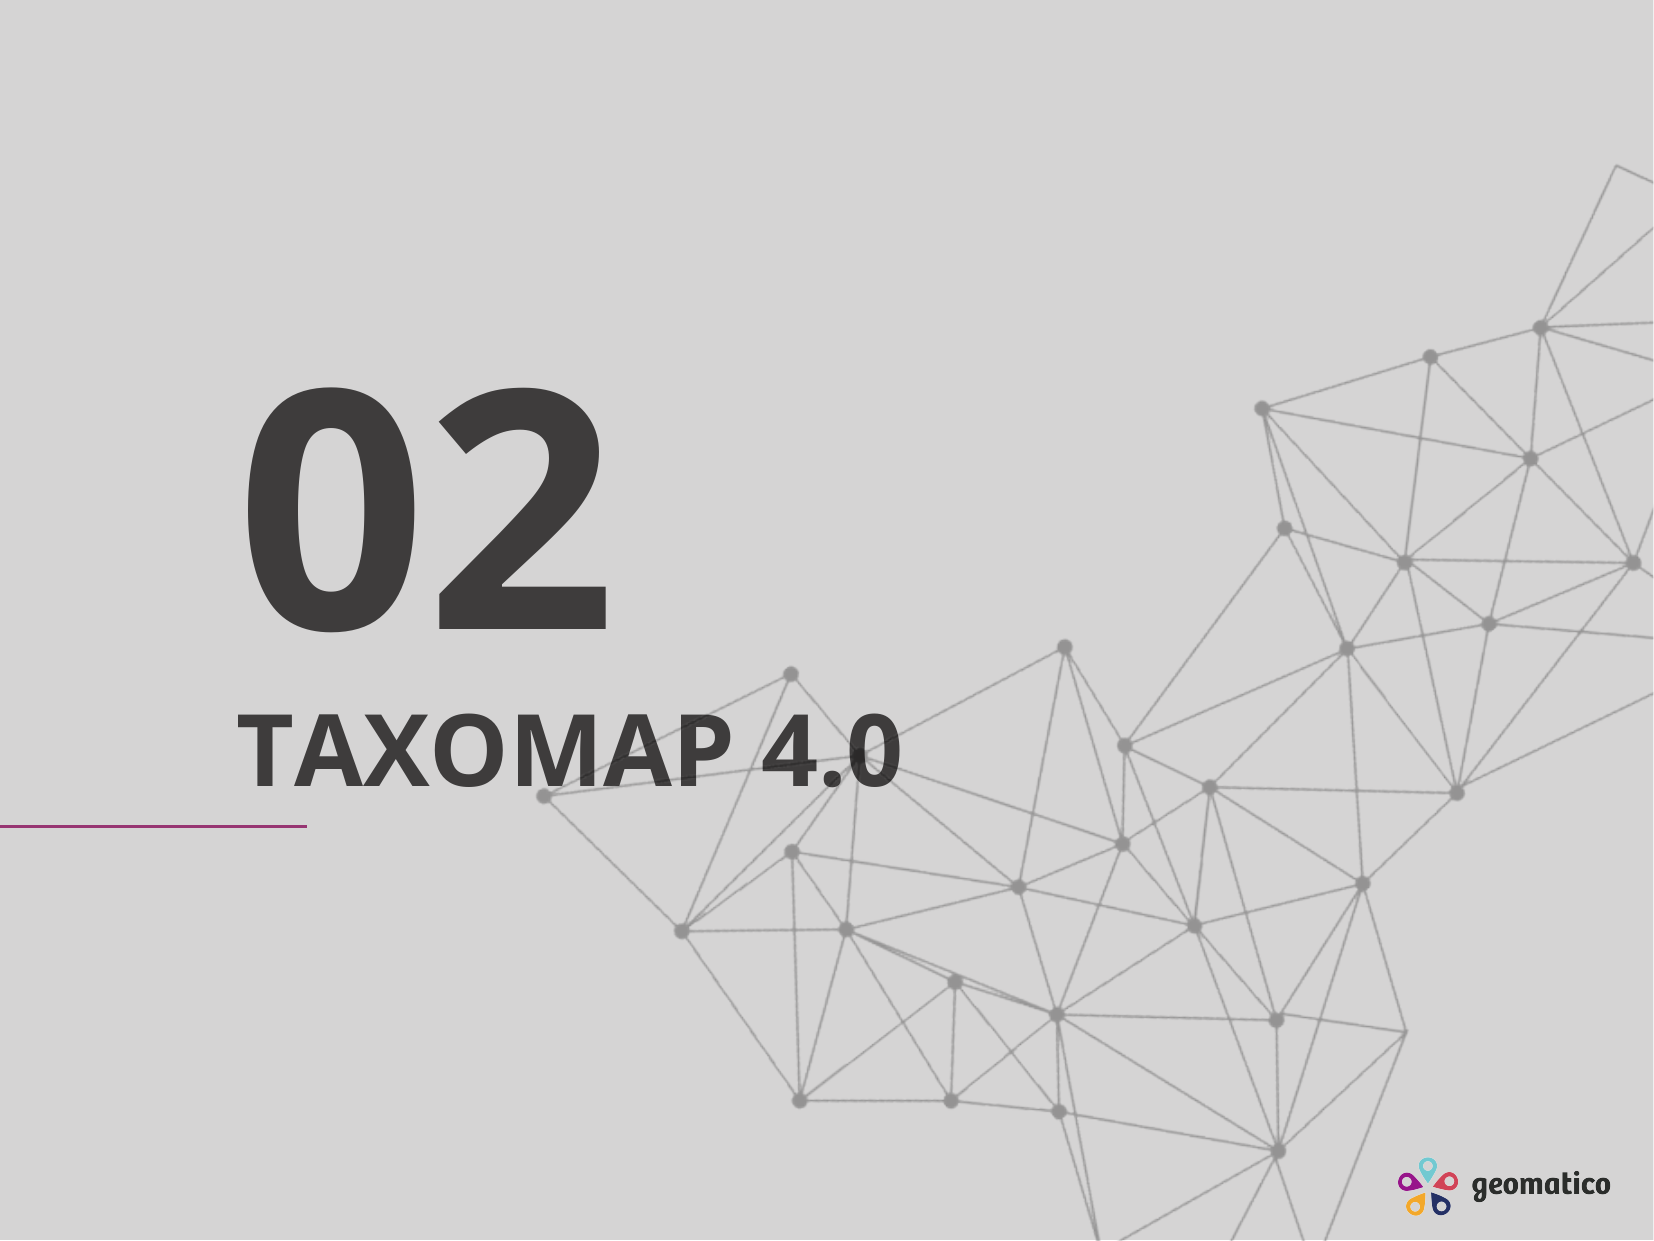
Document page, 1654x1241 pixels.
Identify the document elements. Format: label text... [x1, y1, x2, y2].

text_box Taxomap 4.0 [236, 728, 615, 798]
picture [531, 0, 1654, 1241]
text_box 02 [236, 354, 798, 728]
